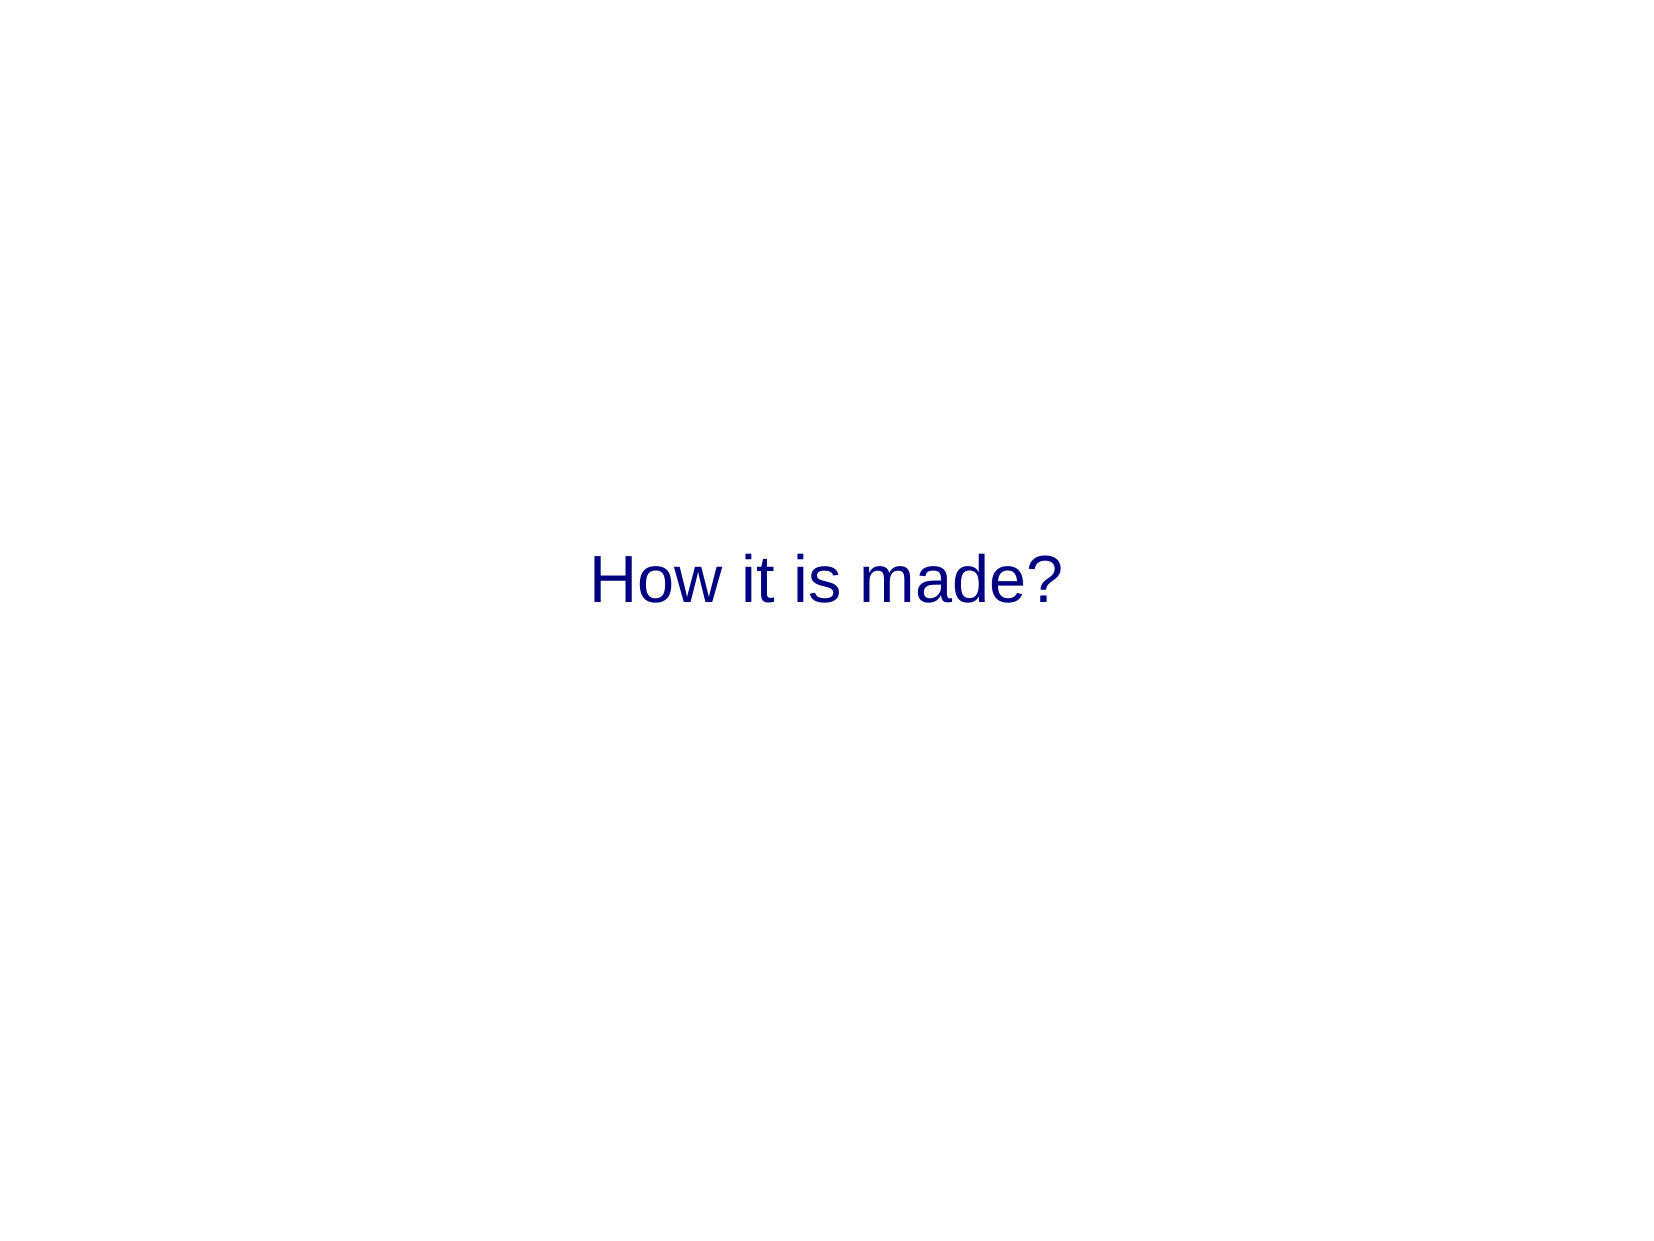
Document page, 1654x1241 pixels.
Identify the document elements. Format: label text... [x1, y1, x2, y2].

subtitle How it is made? [82, 49, 1571, 1109]
